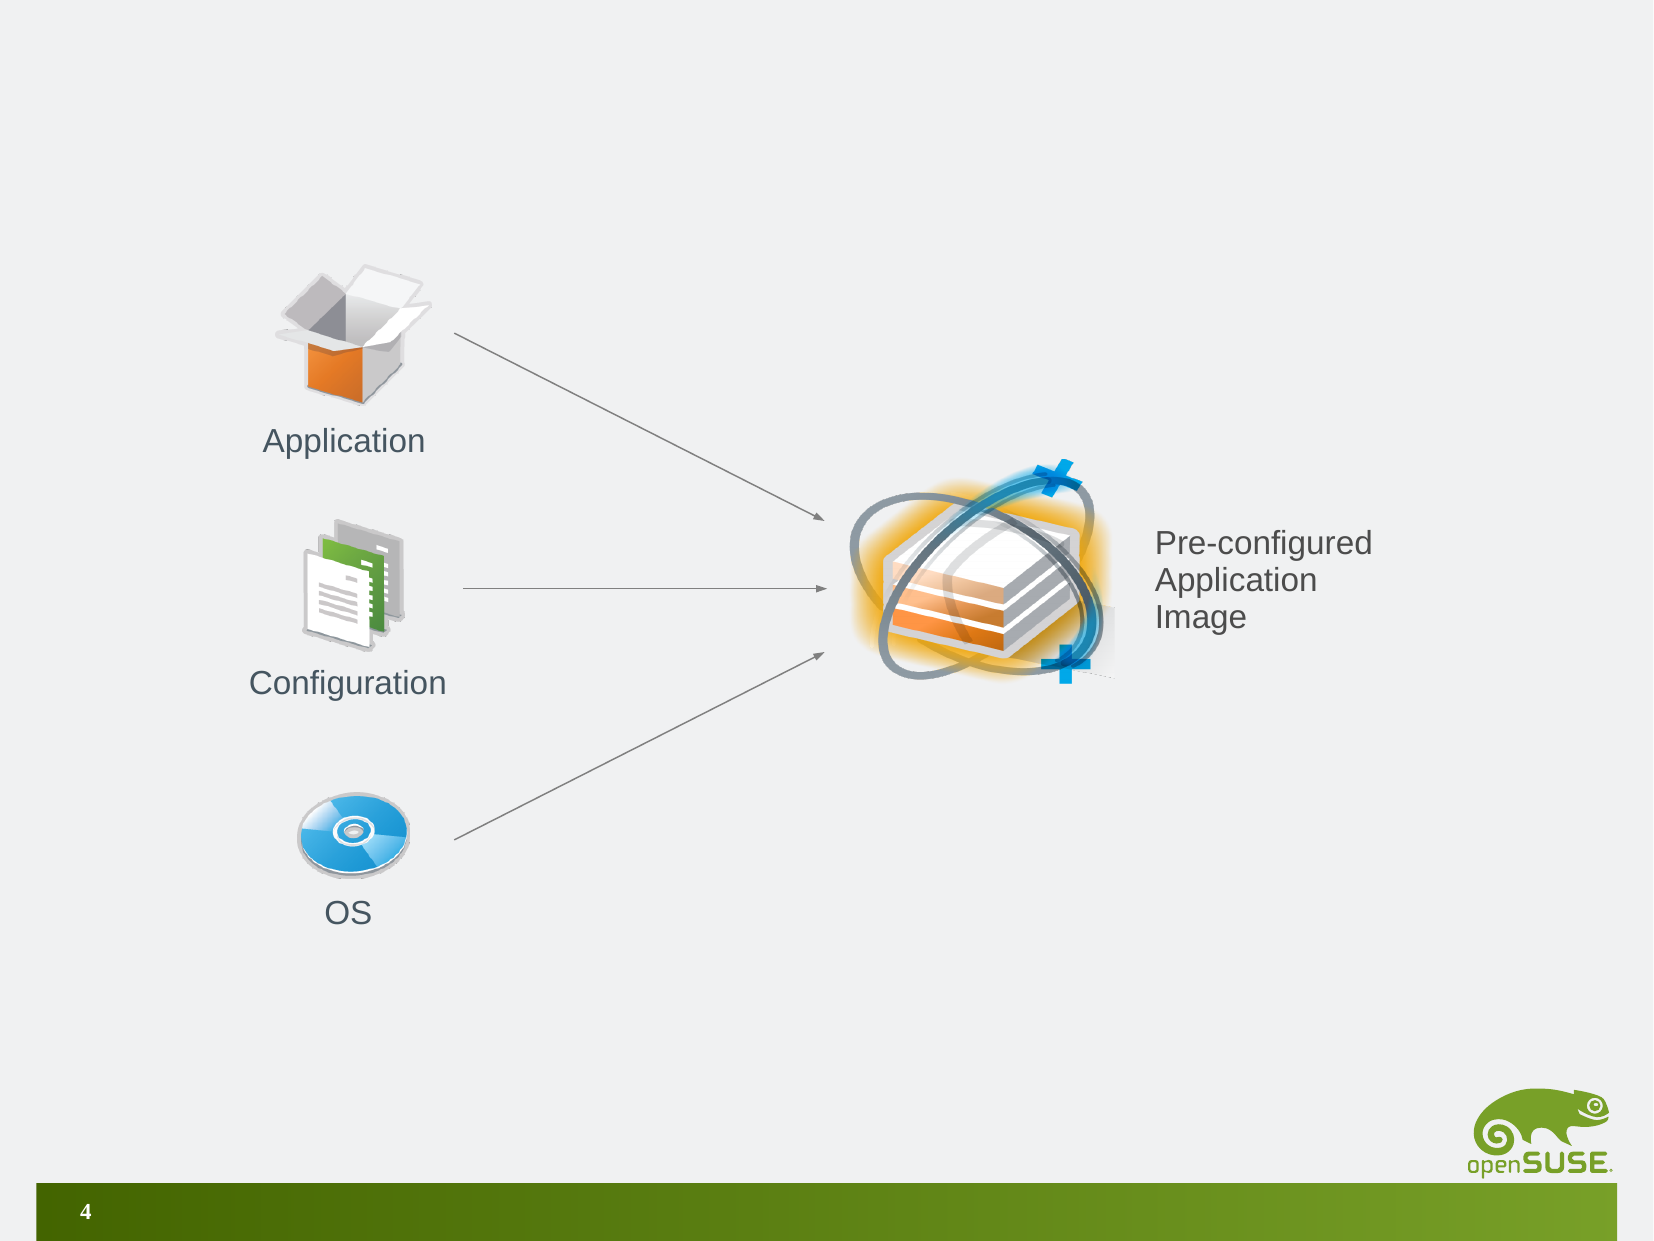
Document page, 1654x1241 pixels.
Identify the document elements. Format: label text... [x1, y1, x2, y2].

text_box Application [247, 415, 504, 504]
text_box OS [309, 887, 544, 976]
text_box Configuration [234, 657, 508, 746]
text_box Pre-configured Application Image [1139, 517, 1420, 644]
picture [0, 0, 1654, 1241]
